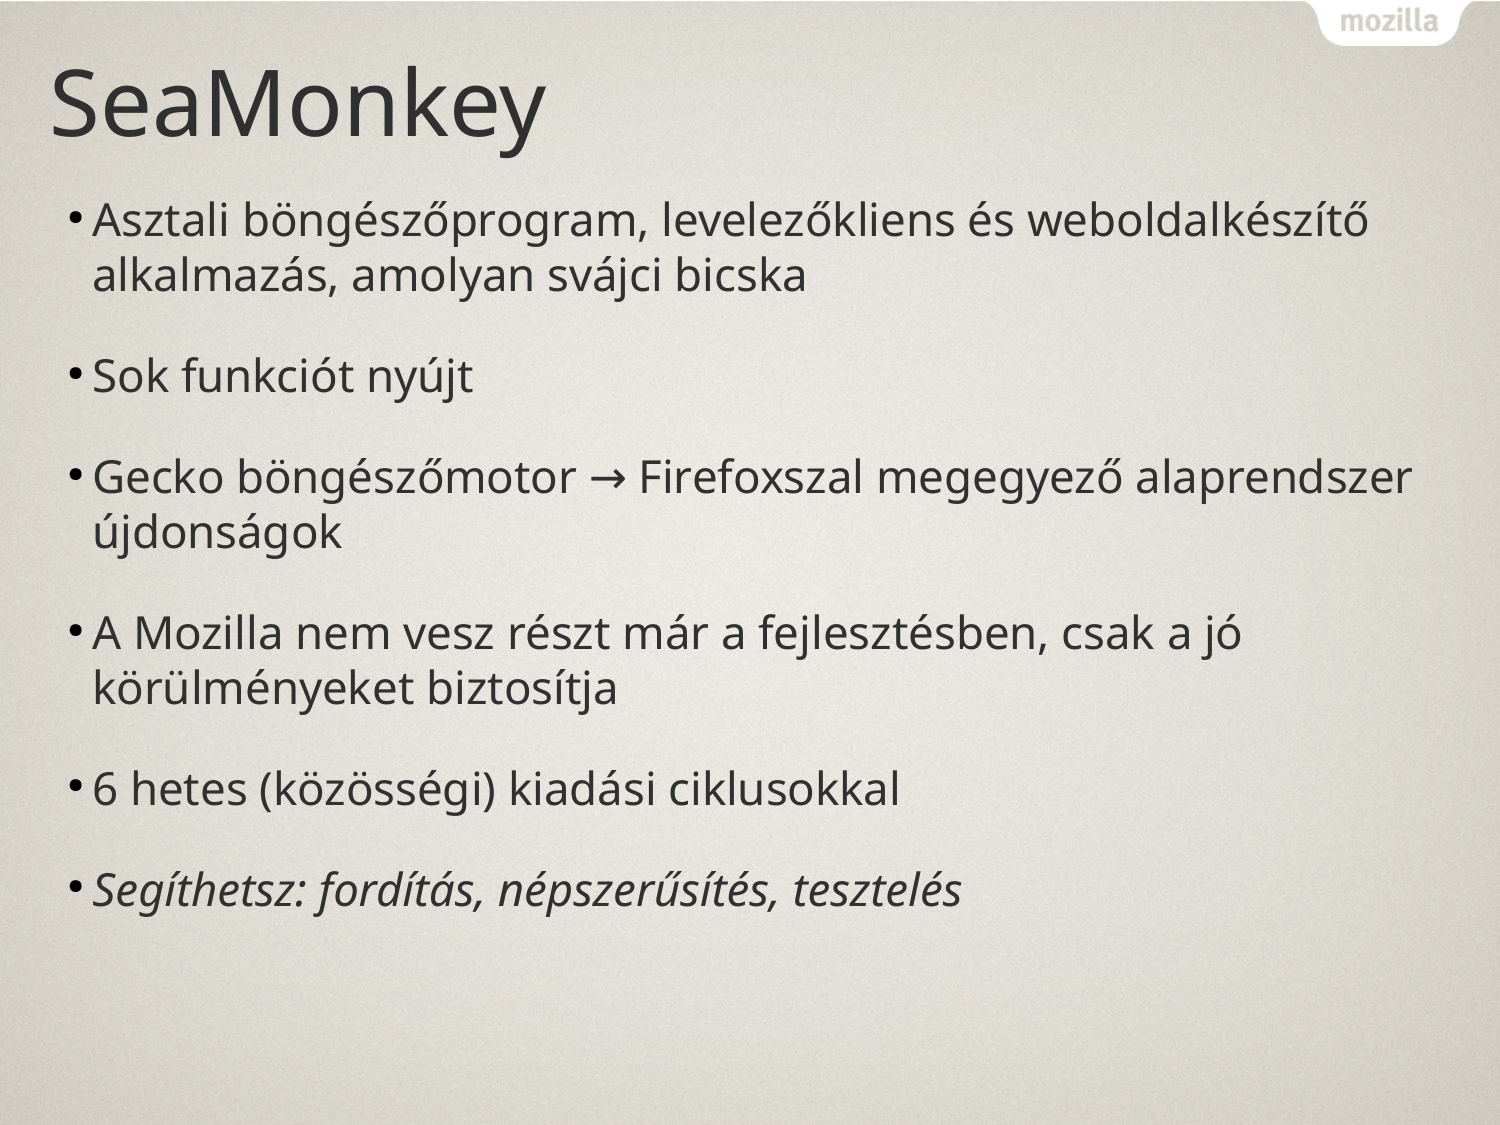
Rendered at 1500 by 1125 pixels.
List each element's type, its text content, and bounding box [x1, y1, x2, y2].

title SeaMonkey [40, 0, 1459, 216]
picture [0, 0, 1500, 1125]
list Asztali böngészőprogram, levelezőkliens és weboldalkészítő alkalmazás, amolyan svájci bicska Sok funkciót nyújt Gecko böngészőmotor → Firefoxszal megegyező alaprendszer újdonságok A Mozilla nem vesz részt már a fejlesztésben, csak a jó körülményeket biztosítja 6 hetes (közösségi) kiadási ciklusokkal Segíthetsz: fordítás, népszerűsítés, tesztelés [46, 182, 1454, 925]
